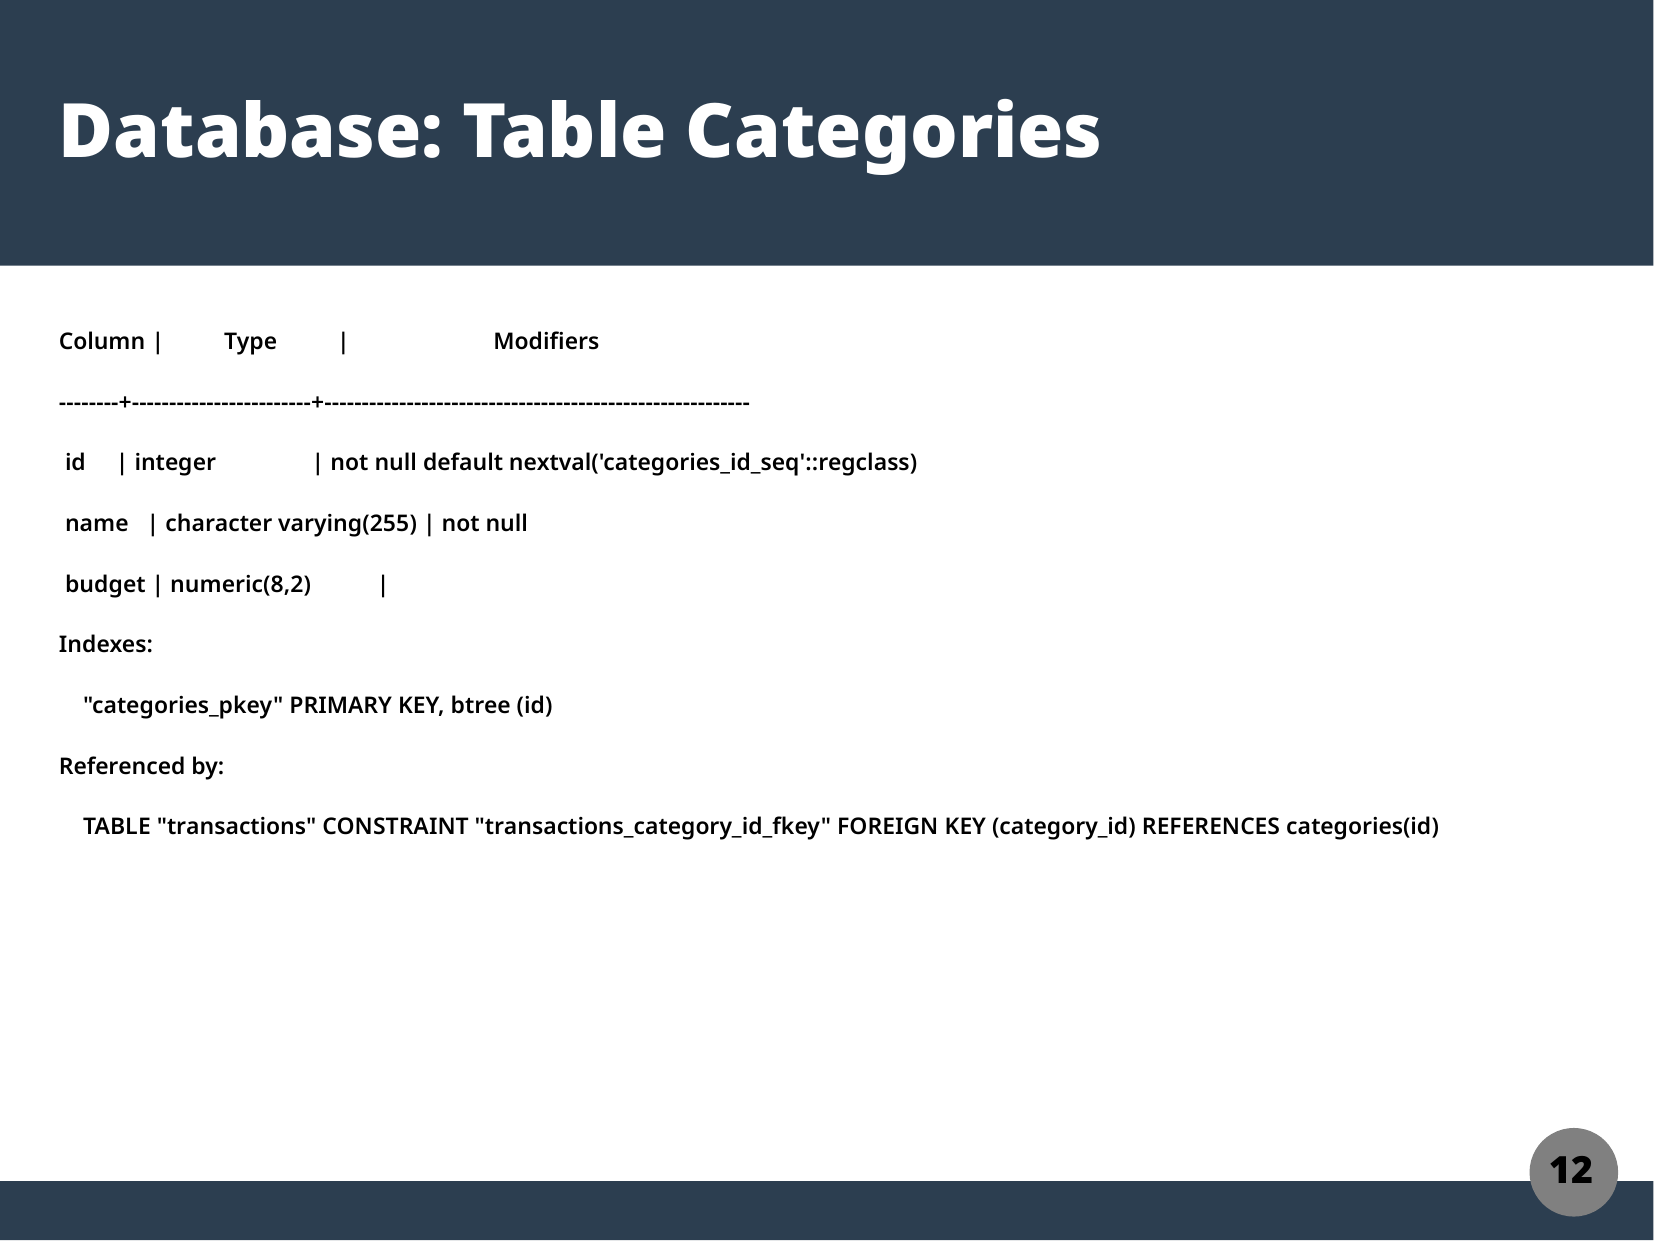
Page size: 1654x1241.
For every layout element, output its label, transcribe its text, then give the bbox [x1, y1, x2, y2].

list Column | Type | Modifiers --------+------------------------+--------------------------------------------------------- id | integer | not null default nextval('categories_id_seq'::regclass) name | character varying(255) | not null budget | numeric(8,2) | Indexes: "categories_pkey" PRIMARY KEY, btree (id) Referenced by: TABLE "transactions" CONSTRAINT "transactions_category_id_fkey" FOREIGN KEY (category_id) REFERENCES categories(id) [59, 324, 1595, 1152]
title Database: Table Categories [59, 49, 1595, 207]
